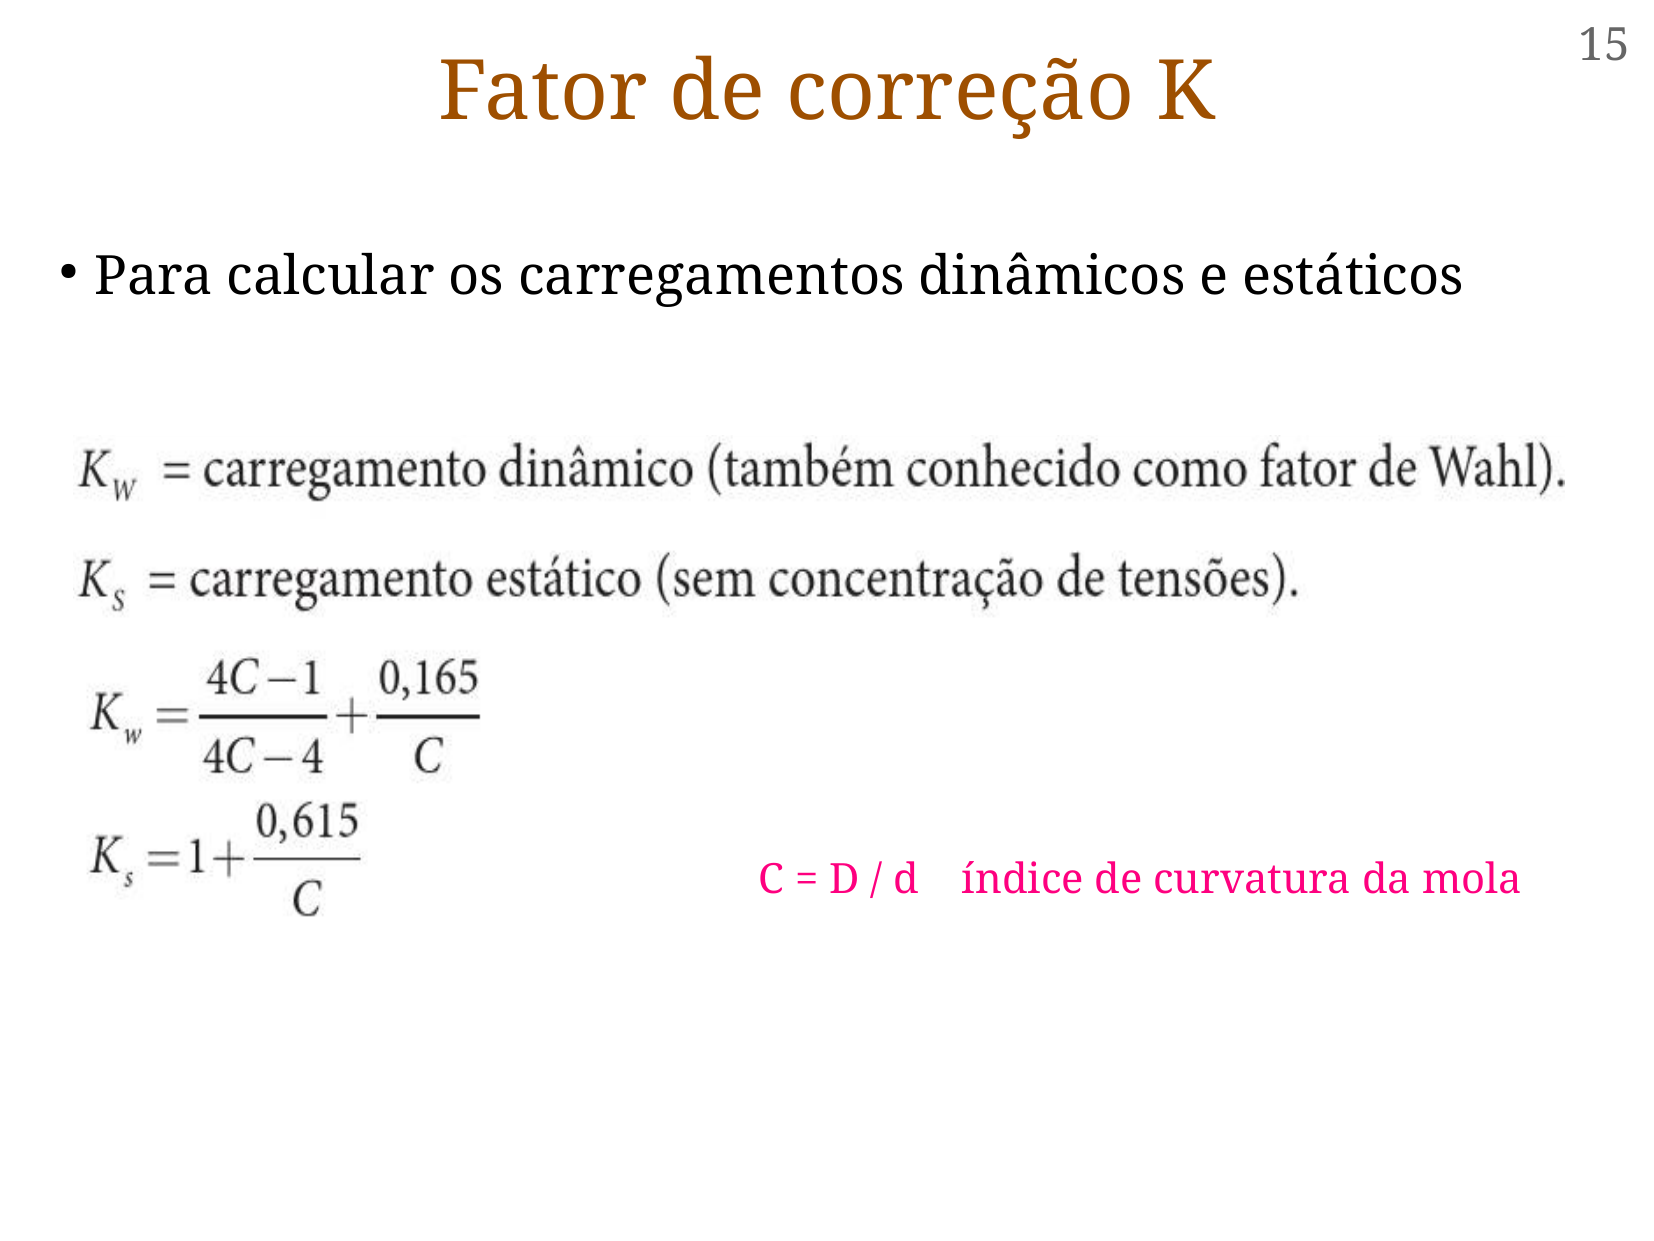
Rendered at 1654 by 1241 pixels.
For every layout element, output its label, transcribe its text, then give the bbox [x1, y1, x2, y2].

text_box C = D / d índice de curvatura da mola [708, 841, 1595, 969]
list Para calcular os carregamentos dinâmicos e estáticos [59, 236, 1595, 1211]
title Fator de correção K [59, 29, 1595, 148]
picture [73, 435, 1565, 931]
